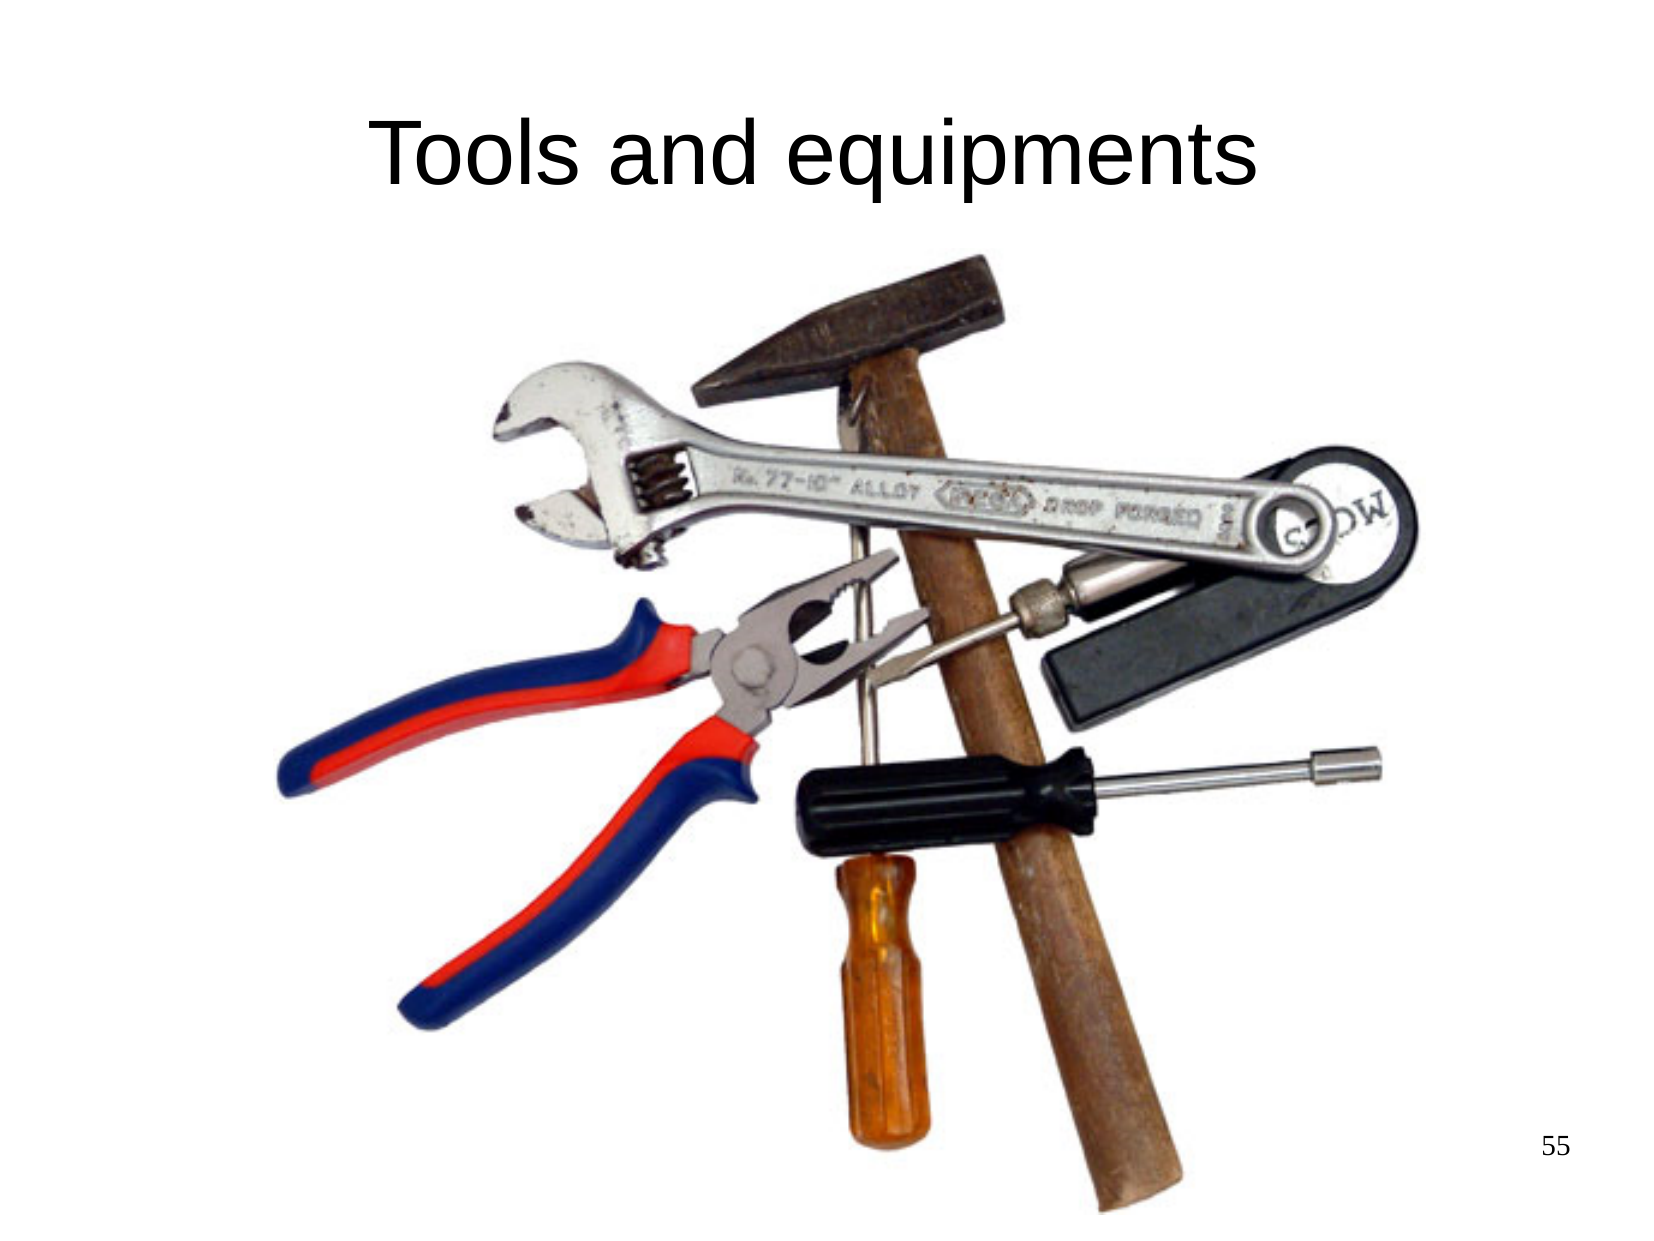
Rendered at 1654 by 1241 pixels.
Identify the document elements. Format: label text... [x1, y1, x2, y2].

title Tools and equipments [82, 49, 1571, 257]
picture [273, 248, 1426, 1216]
